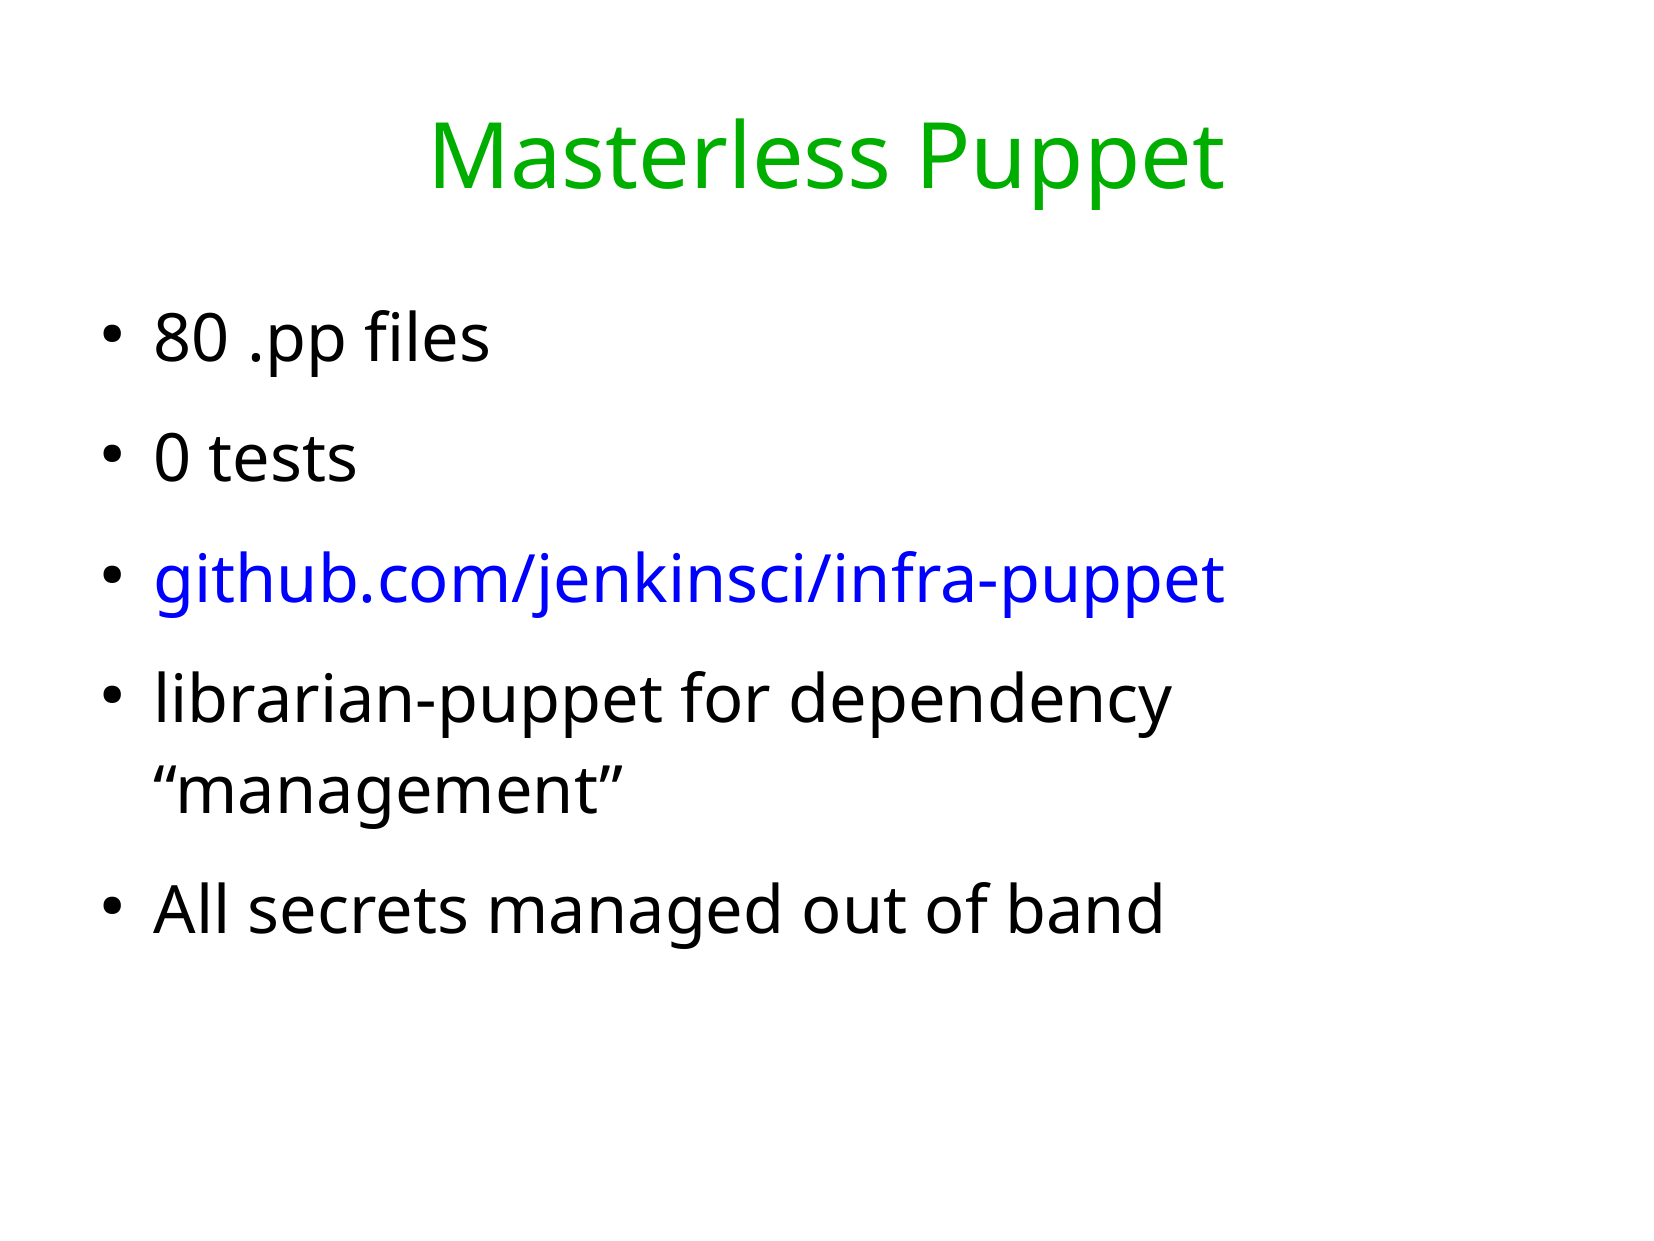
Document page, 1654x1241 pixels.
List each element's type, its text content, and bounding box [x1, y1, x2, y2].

title Masterless Puppet [82, 49, 1571, 257]
list 80 .pp files 0 tests github.com/jenkinsci/infra-puppet librarian-puppet for dependency “management” All secrets managed out of band [82, 290, 1571, 1010]
